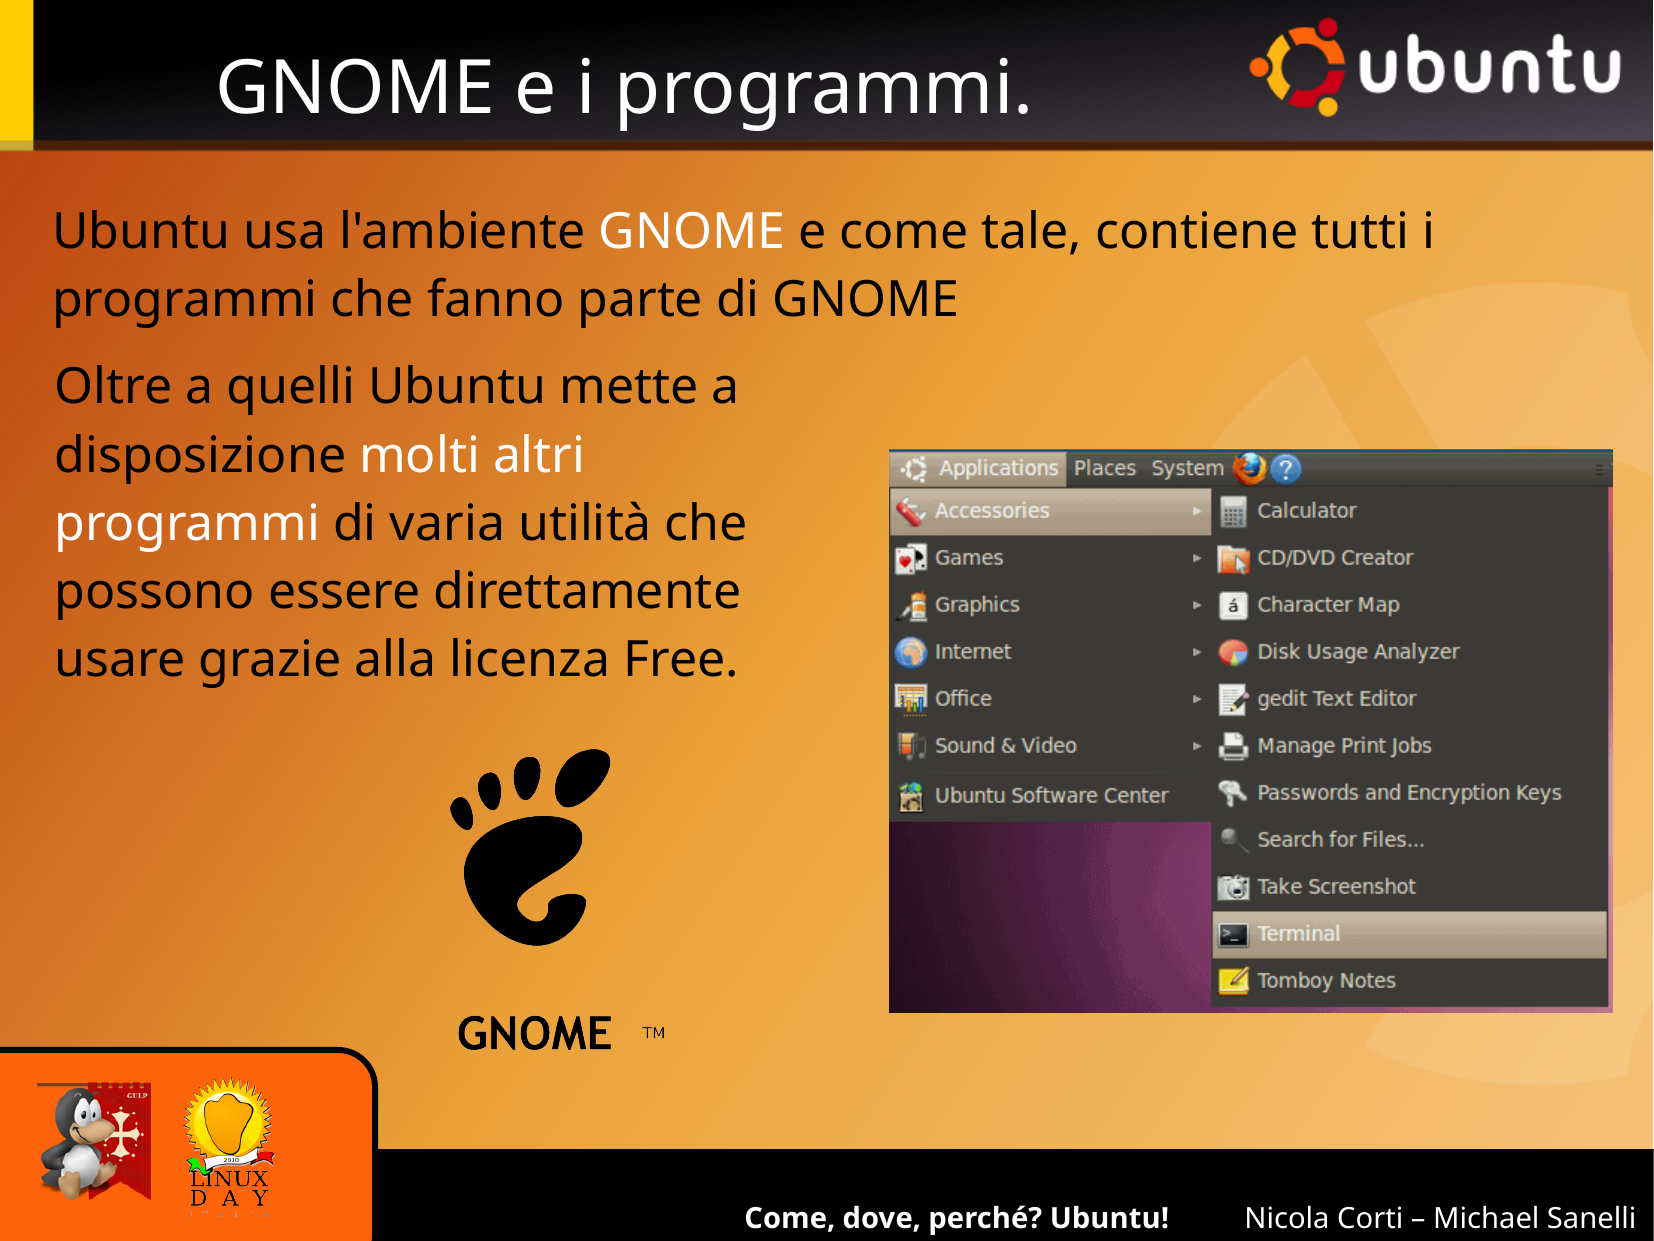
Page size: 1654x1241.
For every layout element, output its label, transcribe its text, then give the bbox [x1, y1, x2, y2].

title GNOME e i programmi. [49, 25, 1201, 143]
text_box Ubuntu usa l'ambiente GNOME e come tale, contiene tutti i programmi che fanno parte di GNOME [37, 187, 1613, 315]
picture [0, 0, 1653, 1149]
picture [183, 1076, 275, 1217]
text_box Oltre a quelli Ubuntu mette a disposizione molti altri programmi di varia utilità che possono essere direttamente usare grazie alla licenza Free. [39, 342, 826, 676]
picture [37, 1082, 151, 1200]
